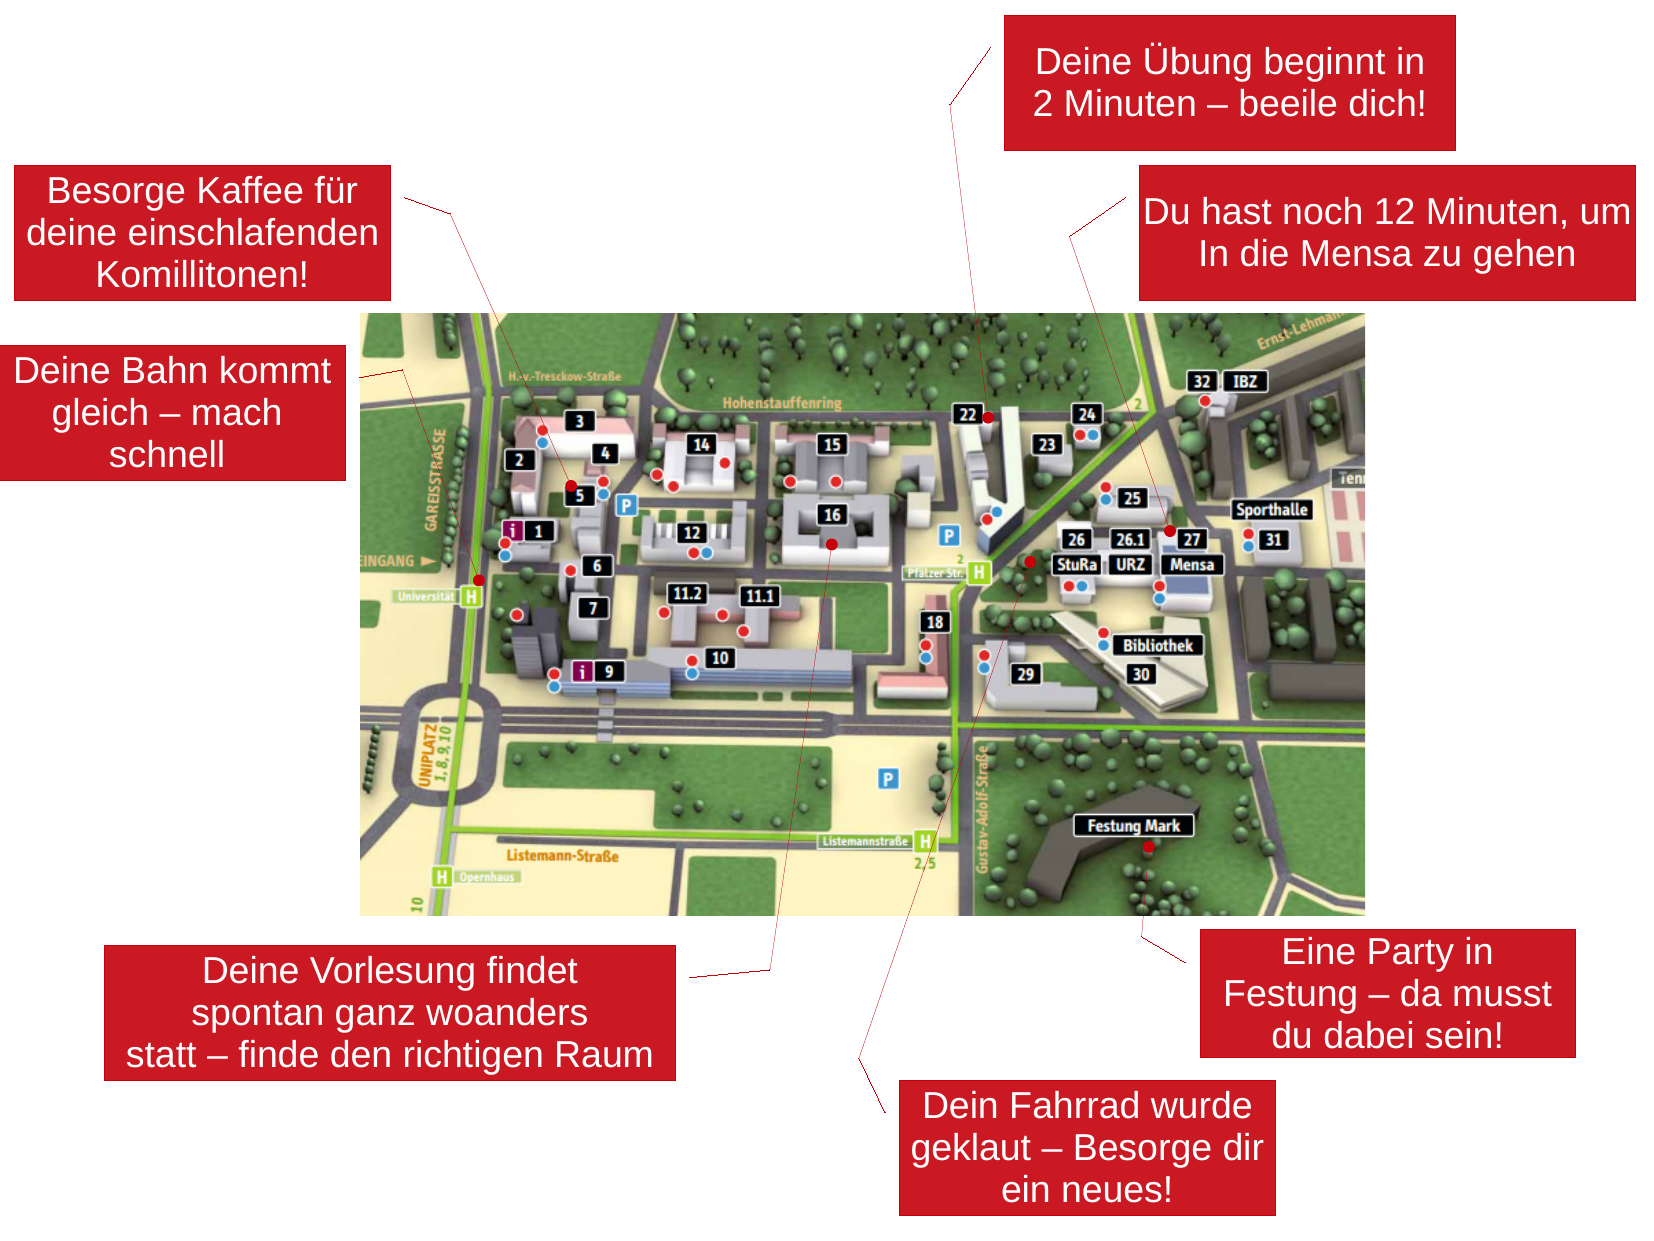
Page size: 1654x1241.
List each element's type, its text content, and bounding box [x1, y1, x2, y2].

text_box Du hast noch 12 Minuten, um In die Mensa zu gehen [1140, 165, 1635, 300]
text_box Dein Fahrrad wurde geklaut – Besorge dir ein neues! [900, 1080, 1275, 1215]
text_box Besorge Kaffee für deine einschlafenden Komillitonen! [15, 165, 390, 300]
text_box Deine Vorlesung findet spontan ganz woanders statt – finde den richtigen Raum [105, 945, 675, 1080]
text_box Deine Bahn kommt gleich – mach schnell [0, 345, 345, 480]
text_box Eine Party in Festung – da musst du dabei sein! [1200, 930, 1575, 1057]
text_box Deine Übung beginnt in 2 Minuten – beeile dich! [1005, 15, 1455, 150]
picture [360, 313, 1366, 916]
